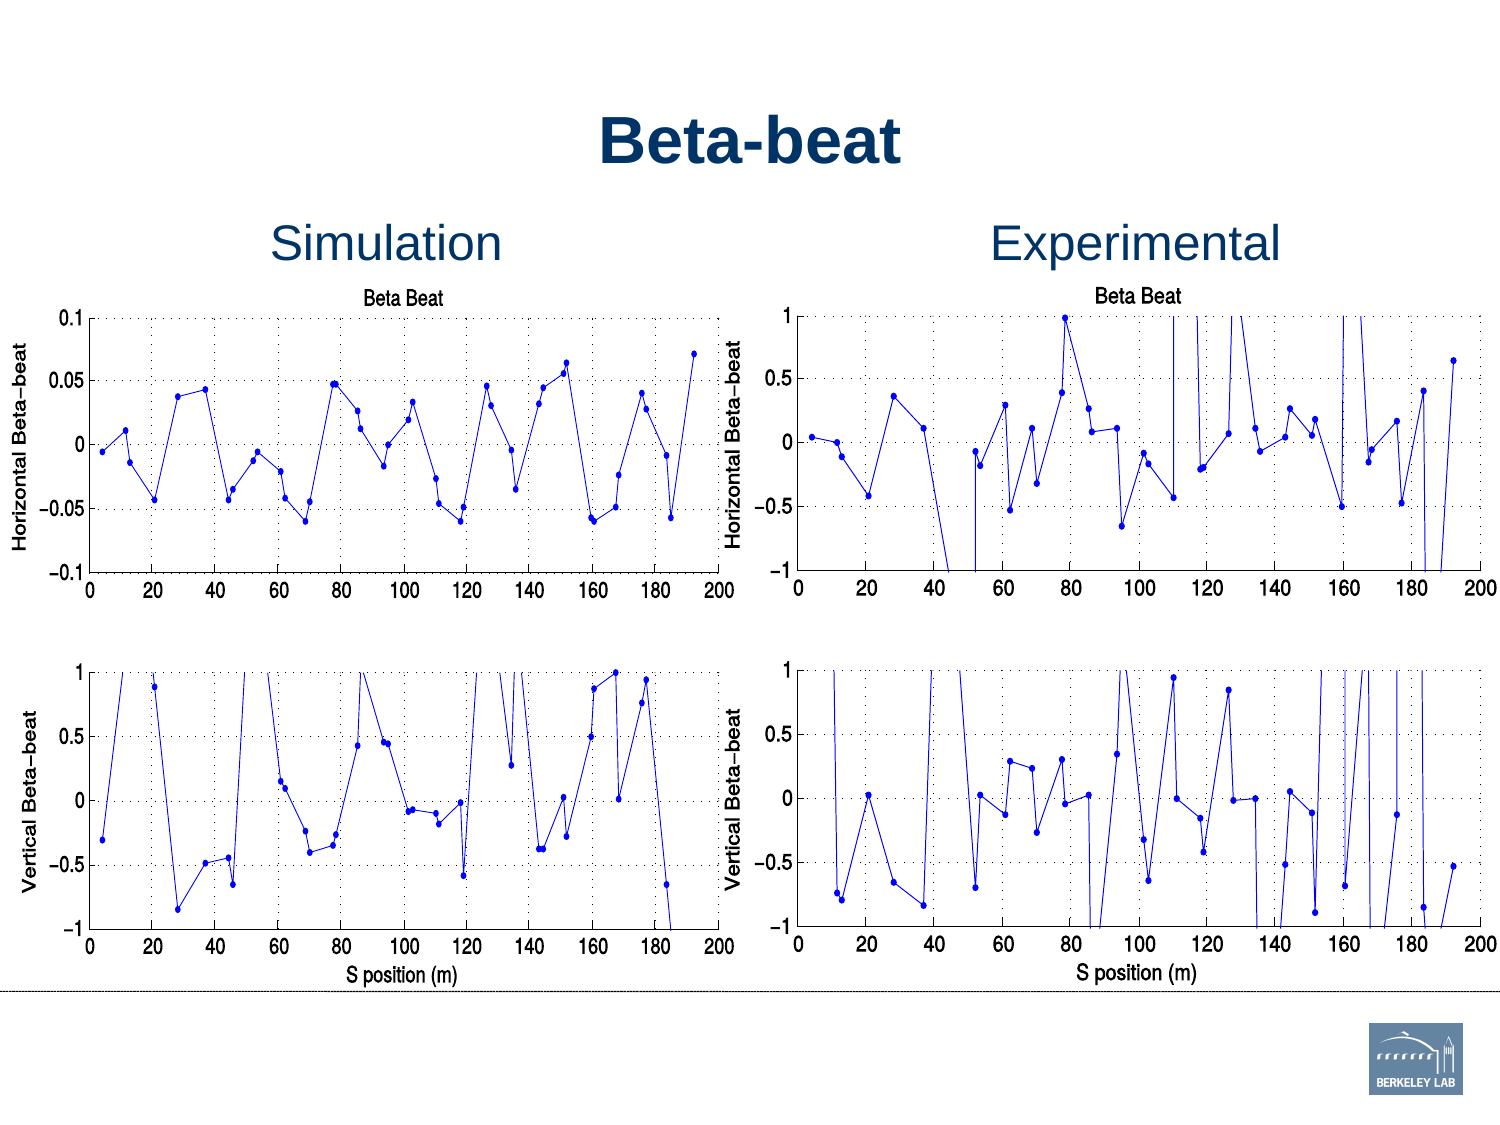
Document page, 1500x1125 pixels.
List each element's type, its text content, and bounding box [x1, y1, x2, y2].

text_box Experimental [975, 202, 1500, 278]
title Beta-beat [111, 42, 1389, 231]
picture [1369, 1023, 1463, 1095]
text_box Simulation [255, 202, 526, 278]
picture [6, 285, 1498, 991]
